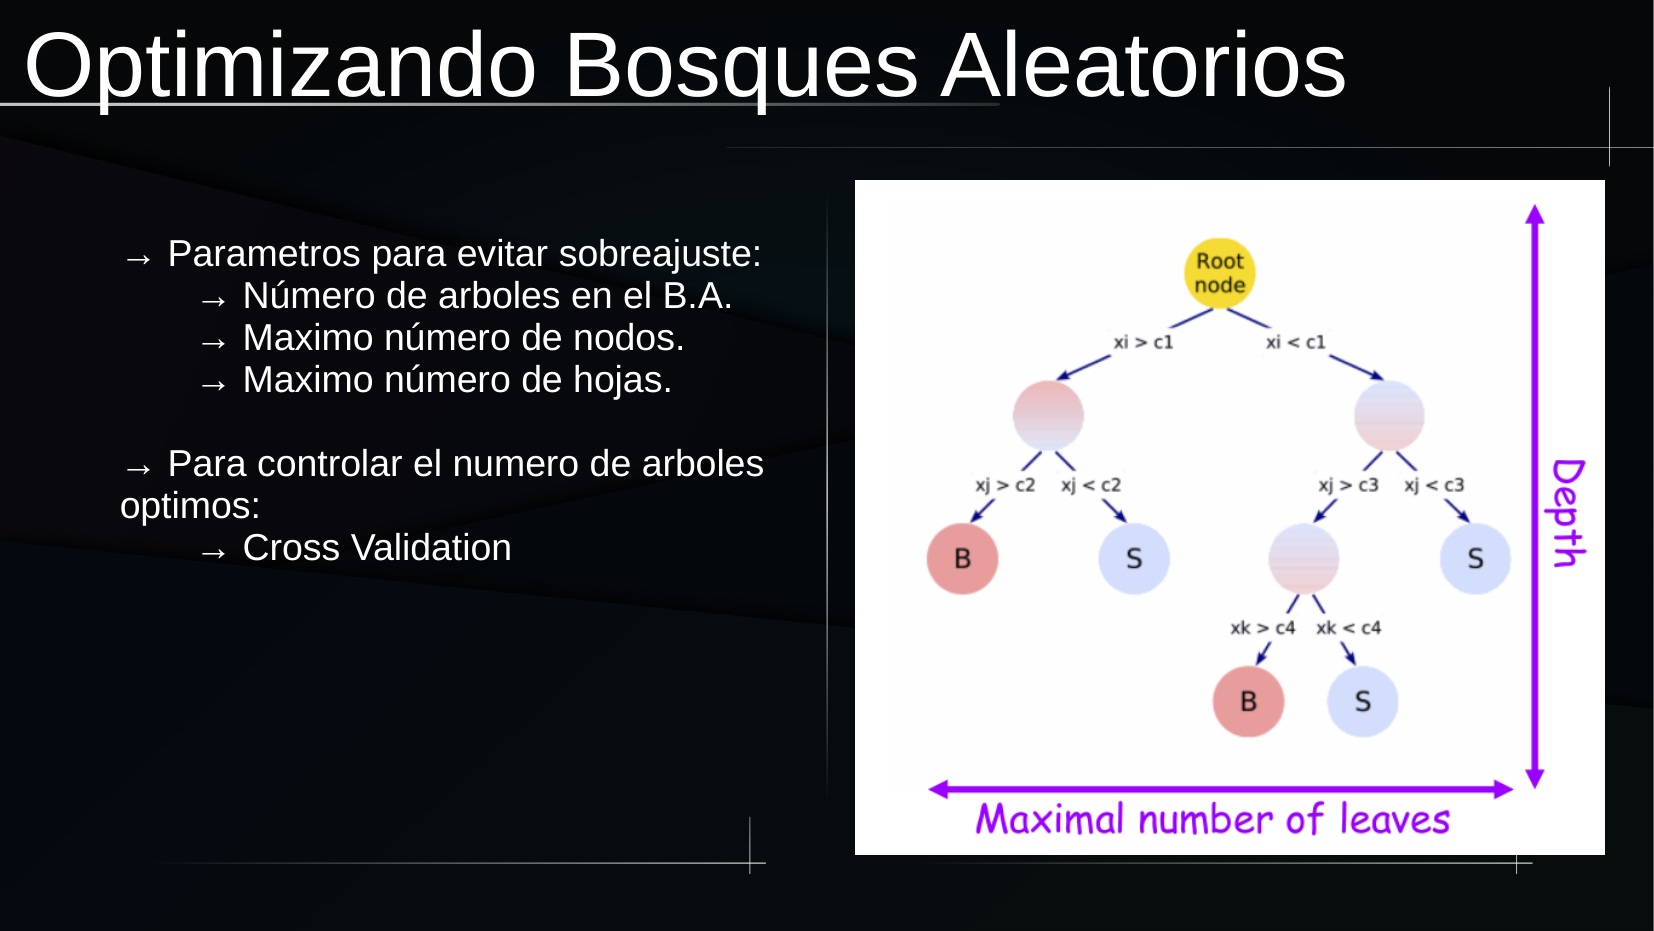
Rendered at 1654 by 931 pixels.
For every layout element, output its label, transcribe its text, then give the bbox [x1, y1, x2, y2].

title Optimizando Bosques Aleatorios [23, 11, 1589, 119]
picture [0, 0, 1654, 931]
text_box → Parametros para evitar sobreajuste: → Número de arboles en el B.A. → Maximo número de nodos. → Maximo número de hojas. → Para controlar el numero de arboles optimos: → Cross Validation [105, 225, 796, 702]
